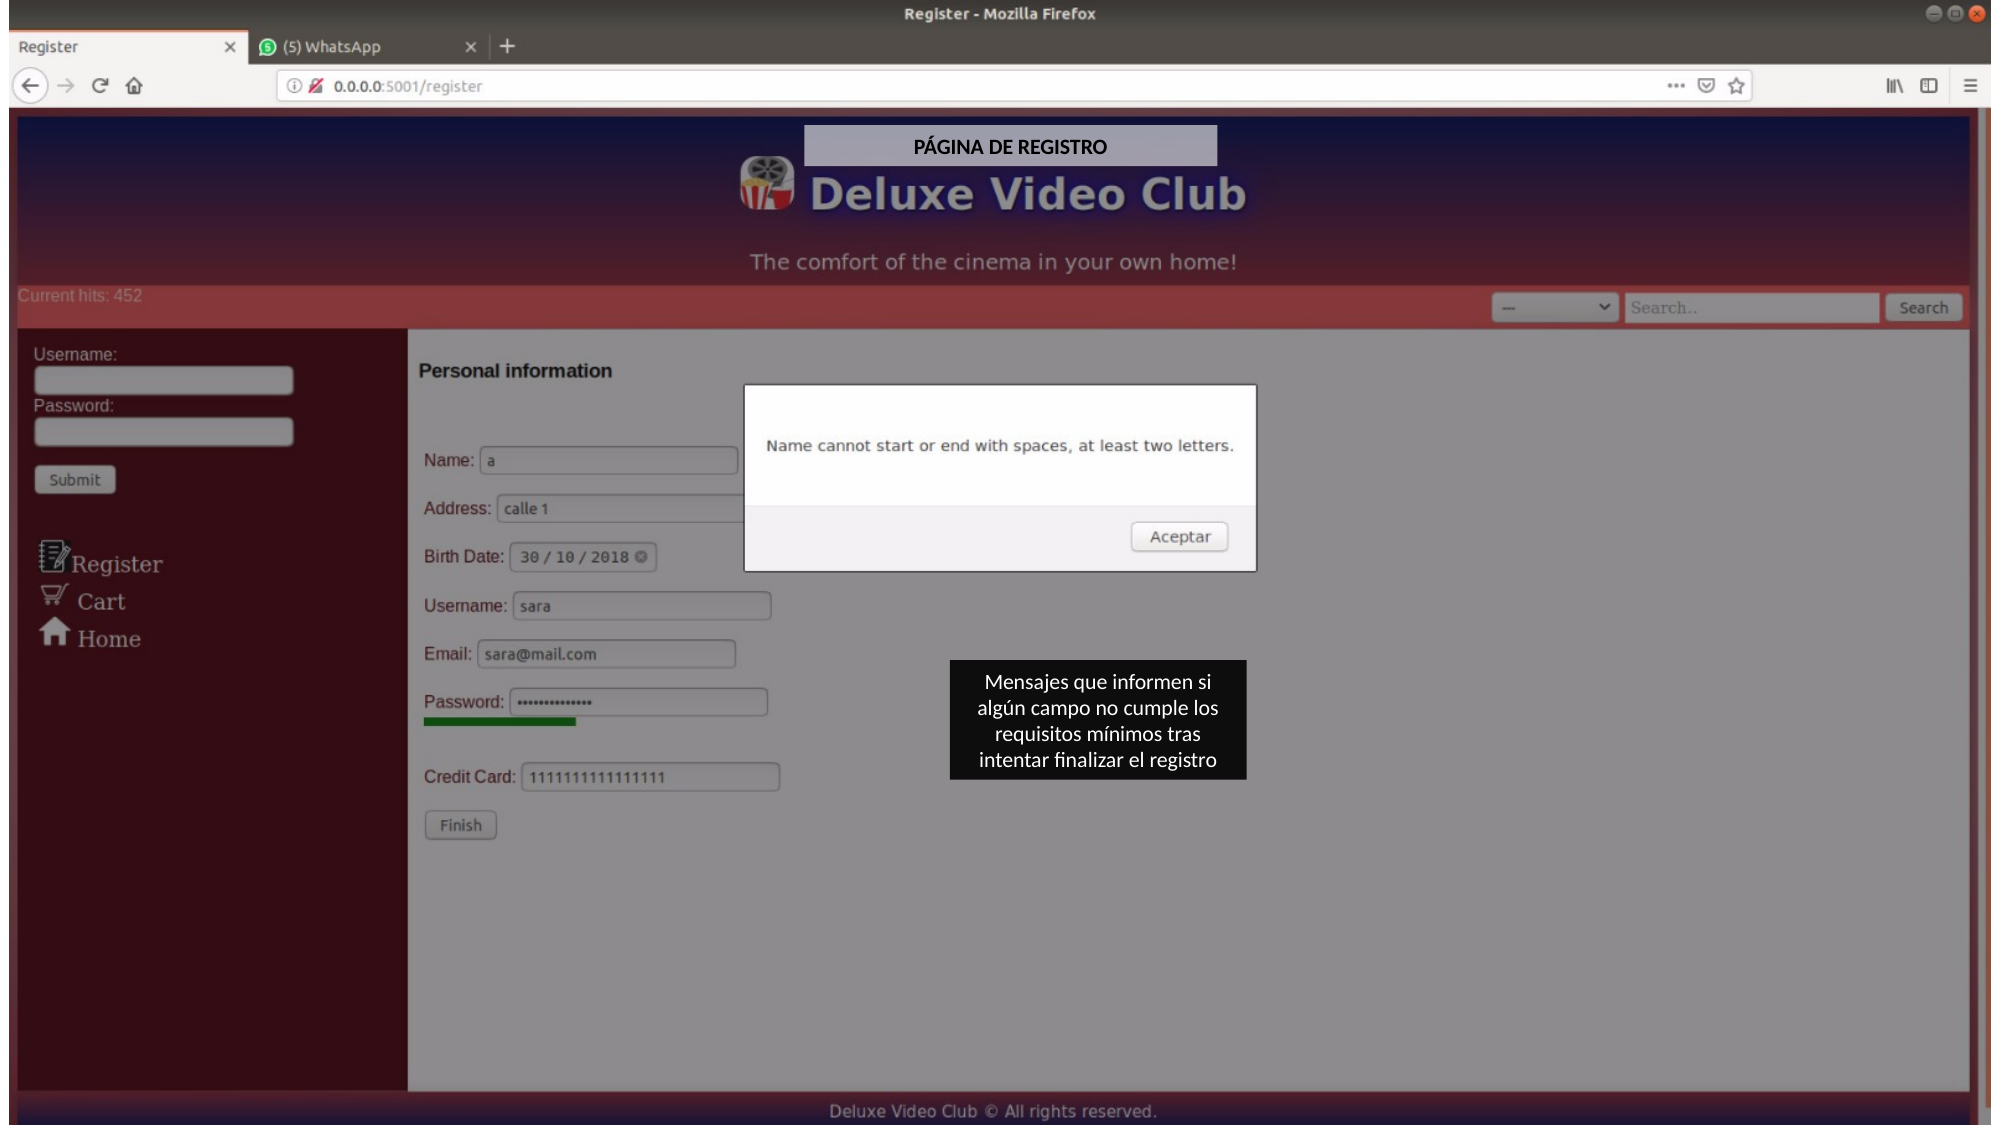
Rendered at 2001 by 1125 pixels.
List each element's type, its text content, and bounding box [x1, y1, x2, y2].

text_box PÁGINA DE REGISTRO [804, 125, 1218, 167]
text_box Mensajes que informen si algún campo no cumple los requisitos mínimos tras intentar finalizar el registro [949, 660, 1247, 780]
picture [9, 0, 1991, 1125]
